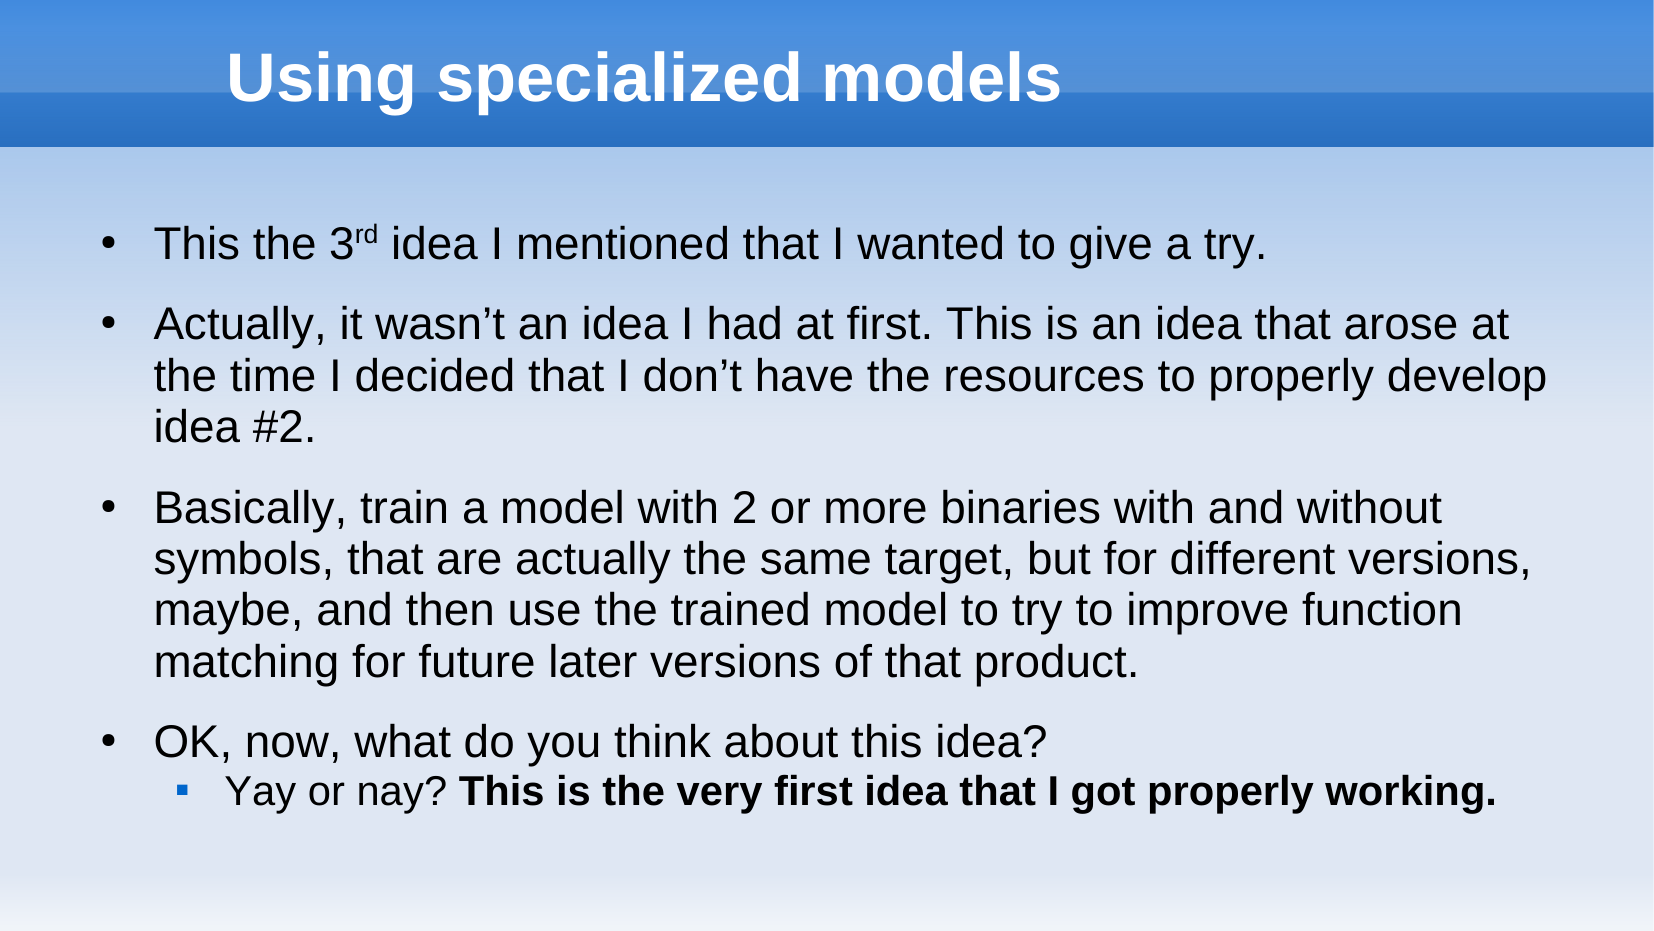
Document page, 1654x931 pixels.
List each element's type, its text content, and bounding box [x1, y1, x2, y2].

list This the 3rd idea I mentioned that I wanted to give a try. Actually, it wasn’t an idea I had at first. This is an idea that arose at the time I decided that I don’t have the resources to properly develop idea #2. Basically, train a model with 2 or more binaries with and without symbols, that are actually the same target, but for different versions, maybe, and then use the trained model to try to improve function matching for future later versions of that product. OK, now, what do you think about this idea? Yay or nay? This is the very first idea that I got properly working. [82, 217, 1571, 861]
picture [0, 0, 1654, 931]
title Using specialized models [76, 0, 1565, 156]
